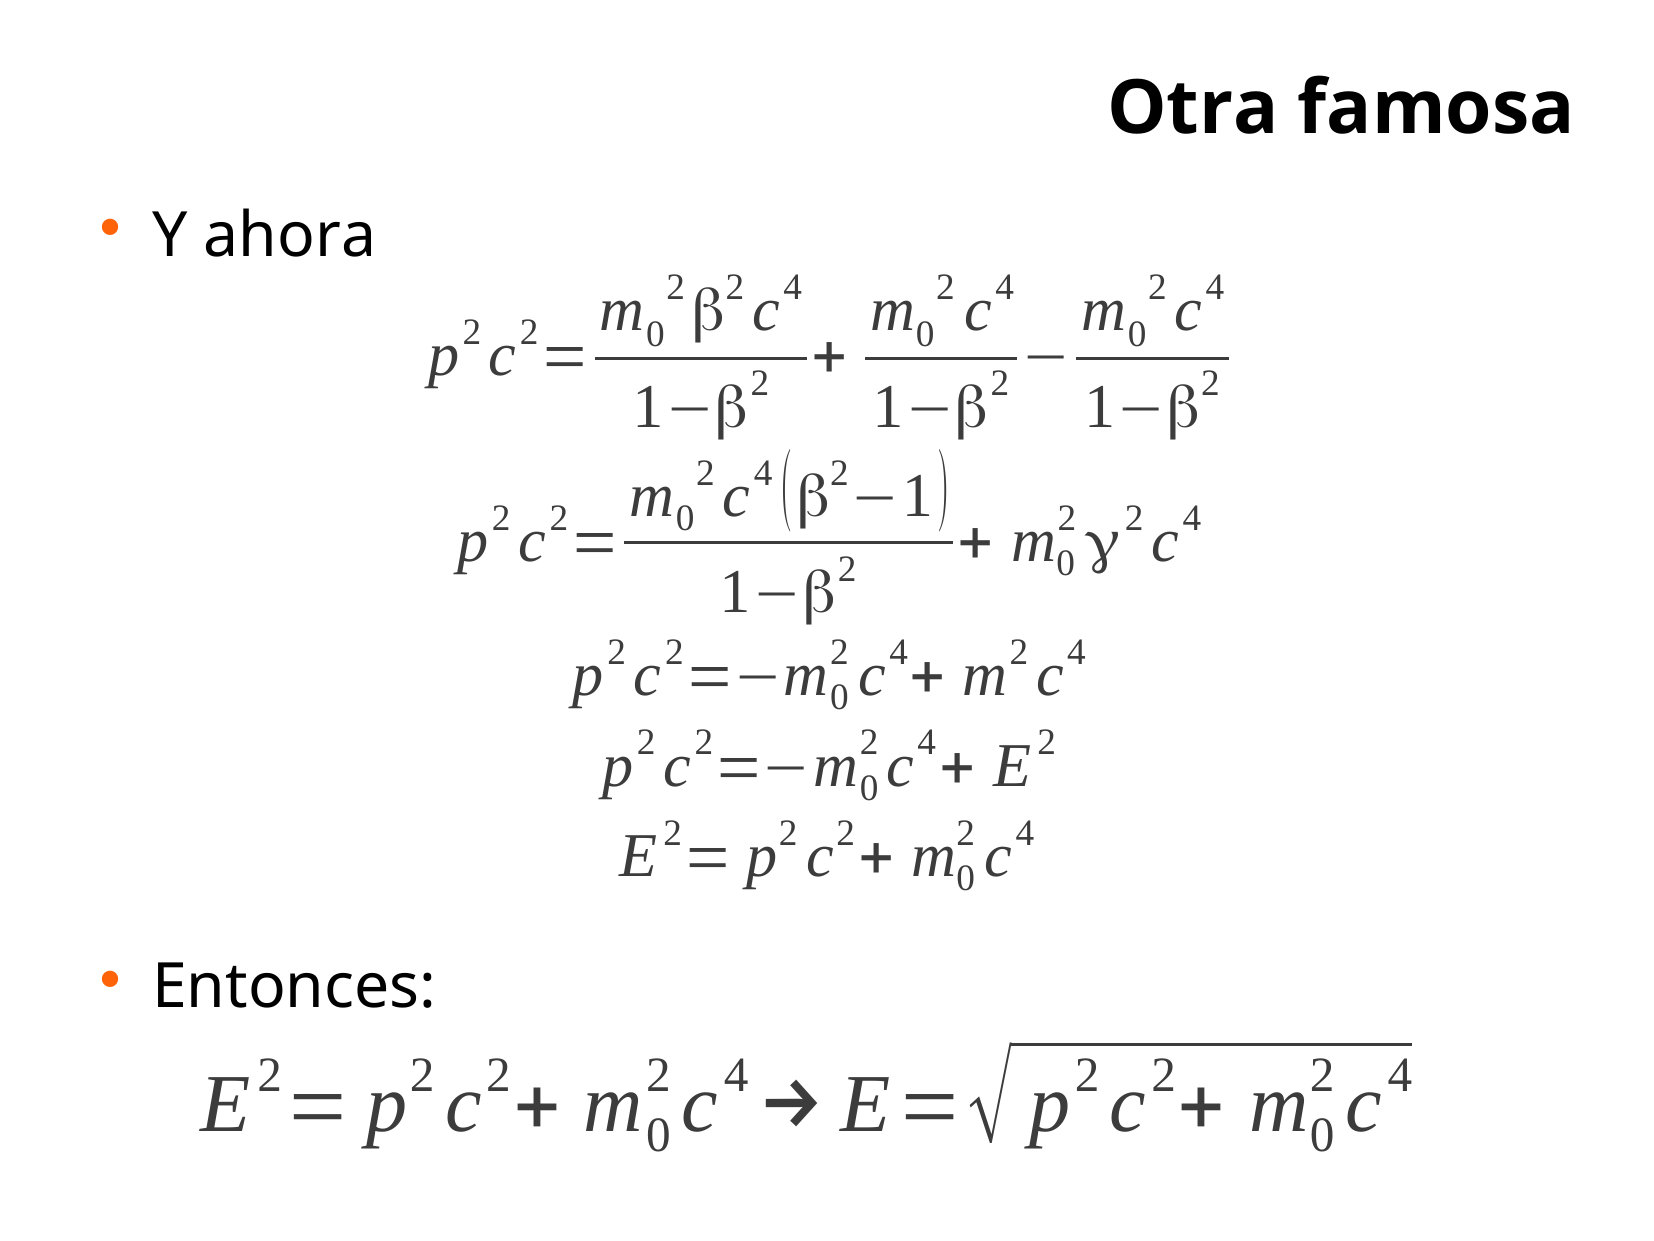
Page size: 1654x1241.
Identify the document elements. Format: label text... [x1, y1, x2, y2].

chart [412, 266, 1237, 901]
title Otra famosa [86, 49, 1575, 151]
list Y ahora Entonces: [82, 187, 1571, 1027]
chart [187, 1038, 1422, 1163]
